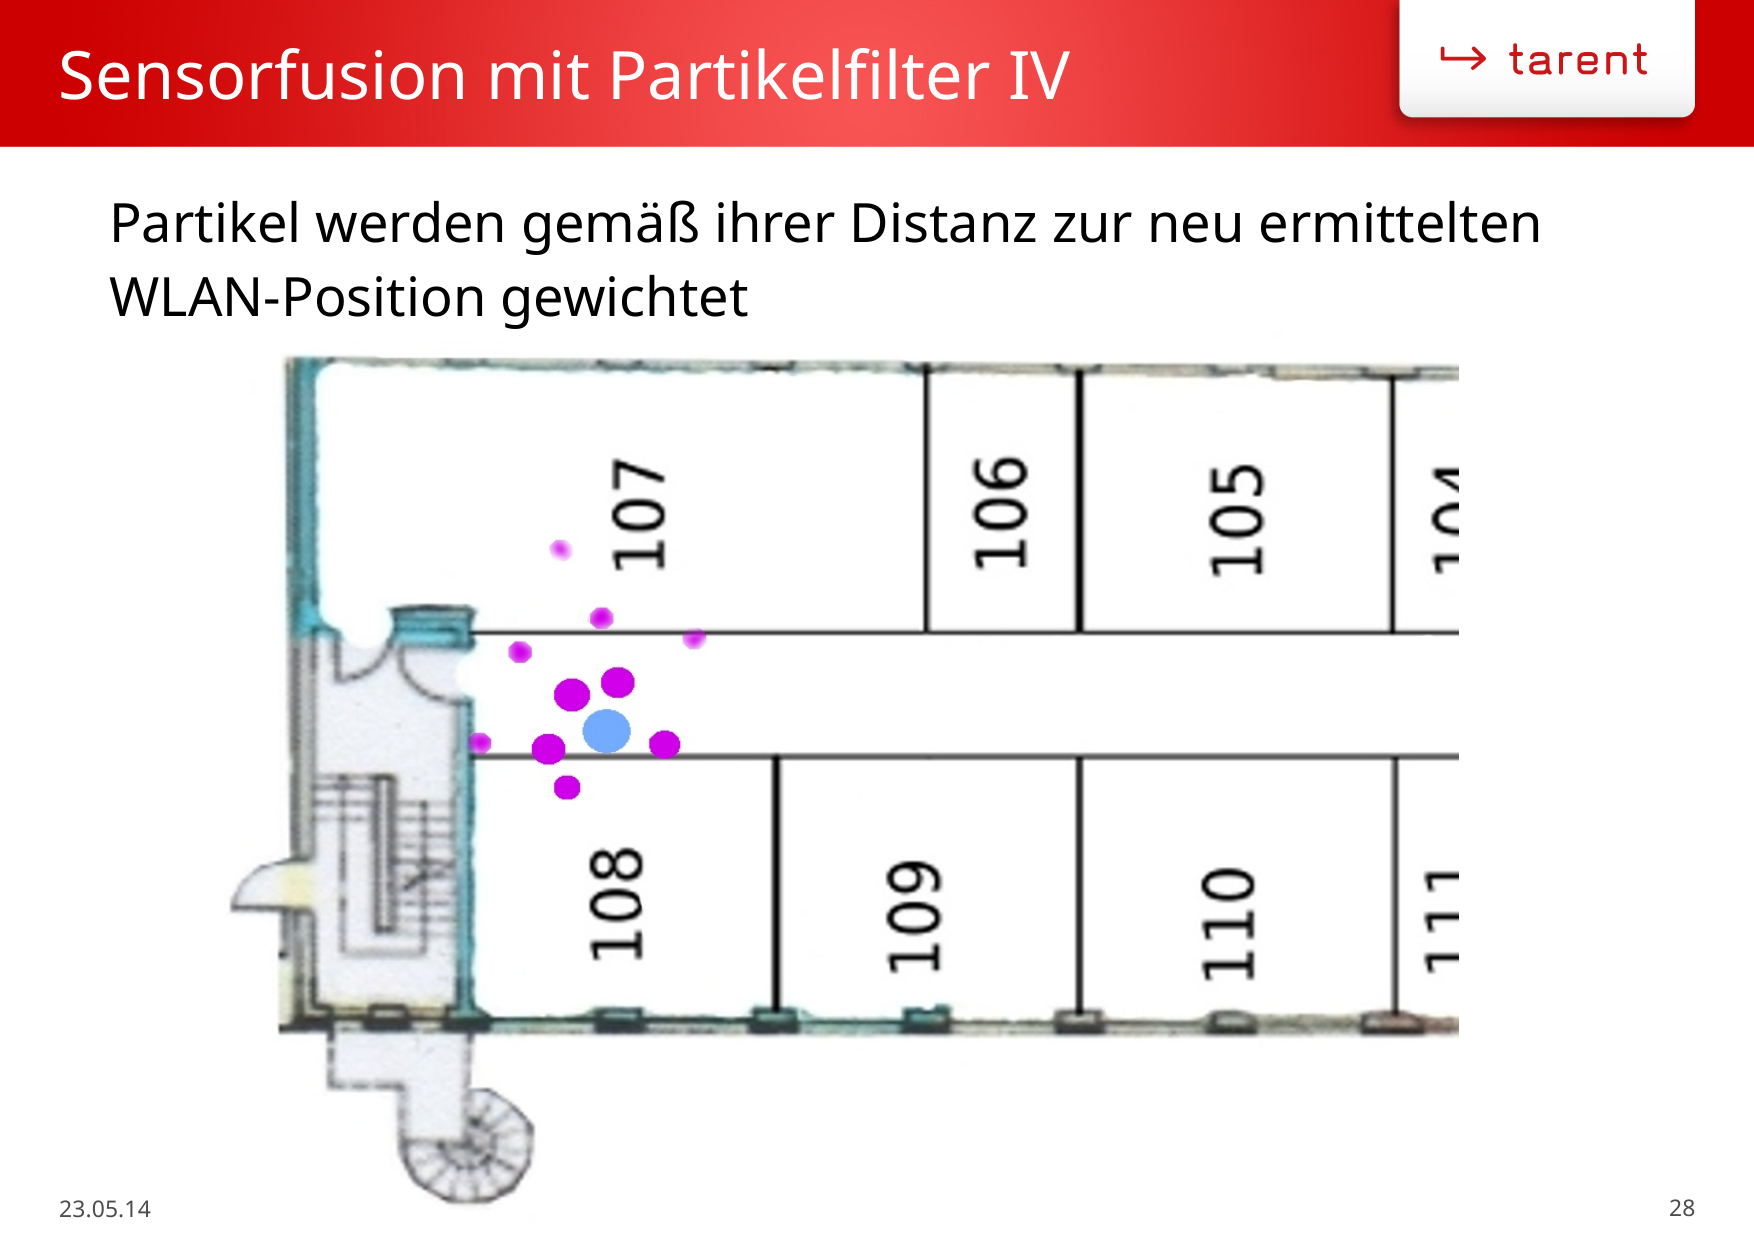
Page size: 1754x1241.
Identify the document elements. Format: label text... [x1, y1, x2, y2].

text_box Partikel werden gemäß ihrer Distanz zur neu ermittelten WLAN-Position gewichtet [94, 177, 1678, 395]
title Sensorfusion mit Partikelfilter IV [59, 0, 1638, 177]
picture [0, 0, 1754, 1240]
